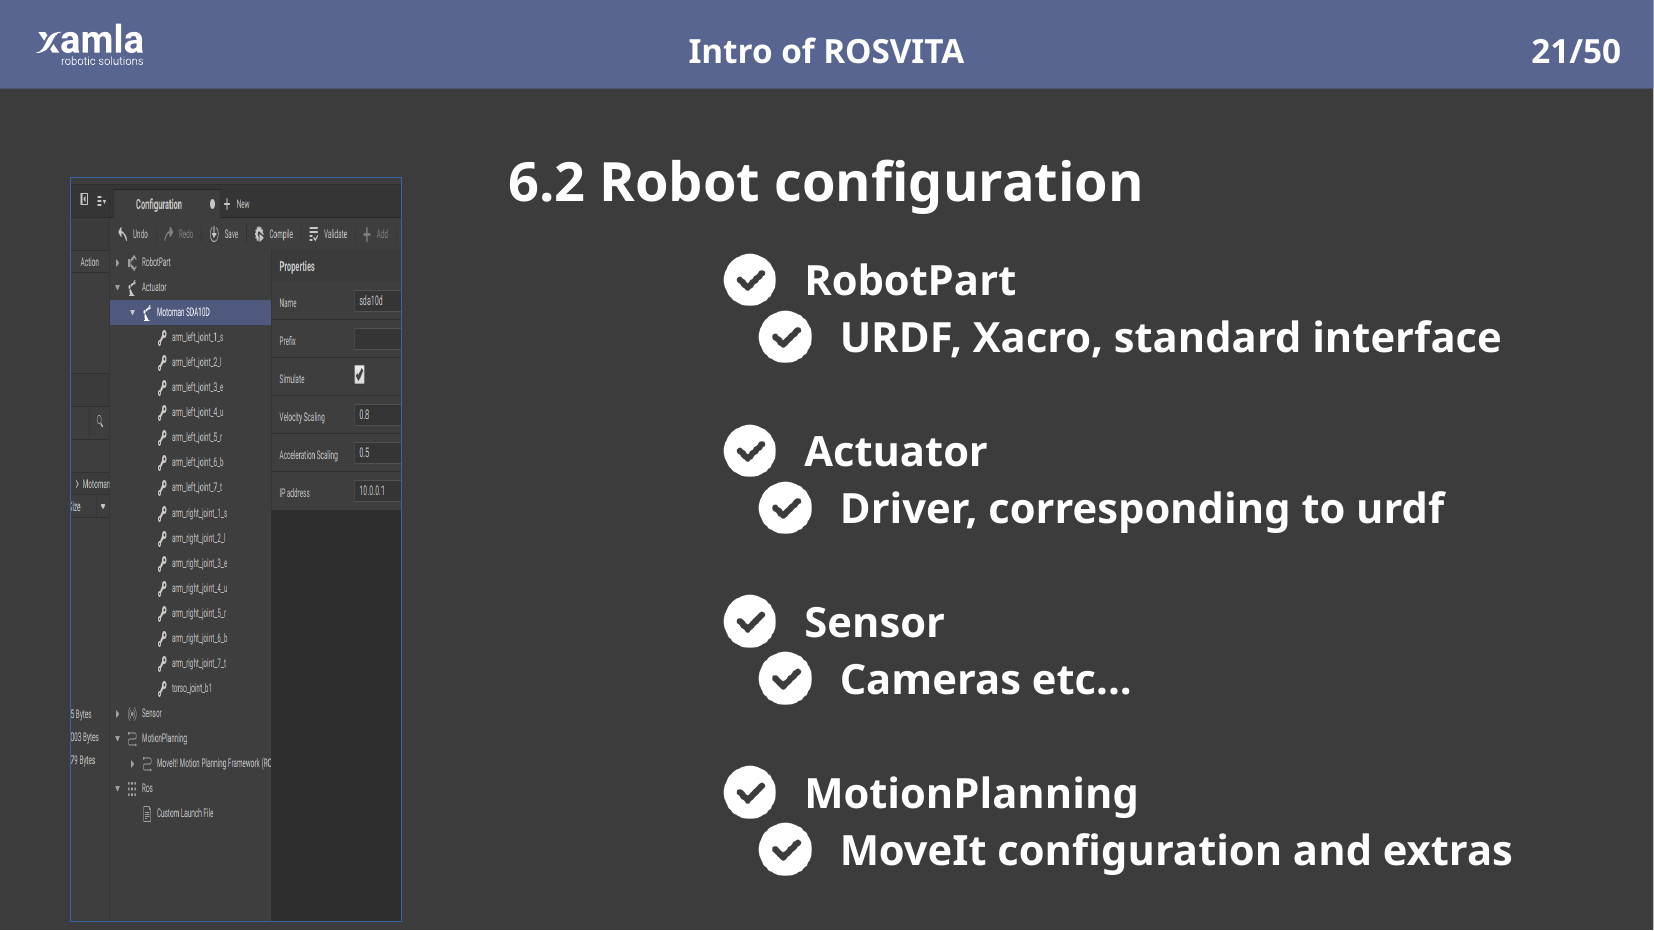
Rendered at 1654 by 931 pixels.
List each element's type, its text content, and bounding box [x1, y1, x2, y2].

text_box [0, 0, 1654, 89]
text_box 21/50 [1511, 20, 1636, 80]
picture [35, 23, 143, 65]
text_box RobotPart URDF, Xacro, standard interface Actuator Driver, corresponding to urdf Sensor Cameras etc... MotionPlanning MoveIt configuration and extras ROS Launch File [708, 243, 1607, 910]
picture [70, 177, 402, 922]
text_box 6.2 Robot configuration [188, 135, 1465, 223]
text_box Intro of ROSVITA [296, 20, 1357, 80]
